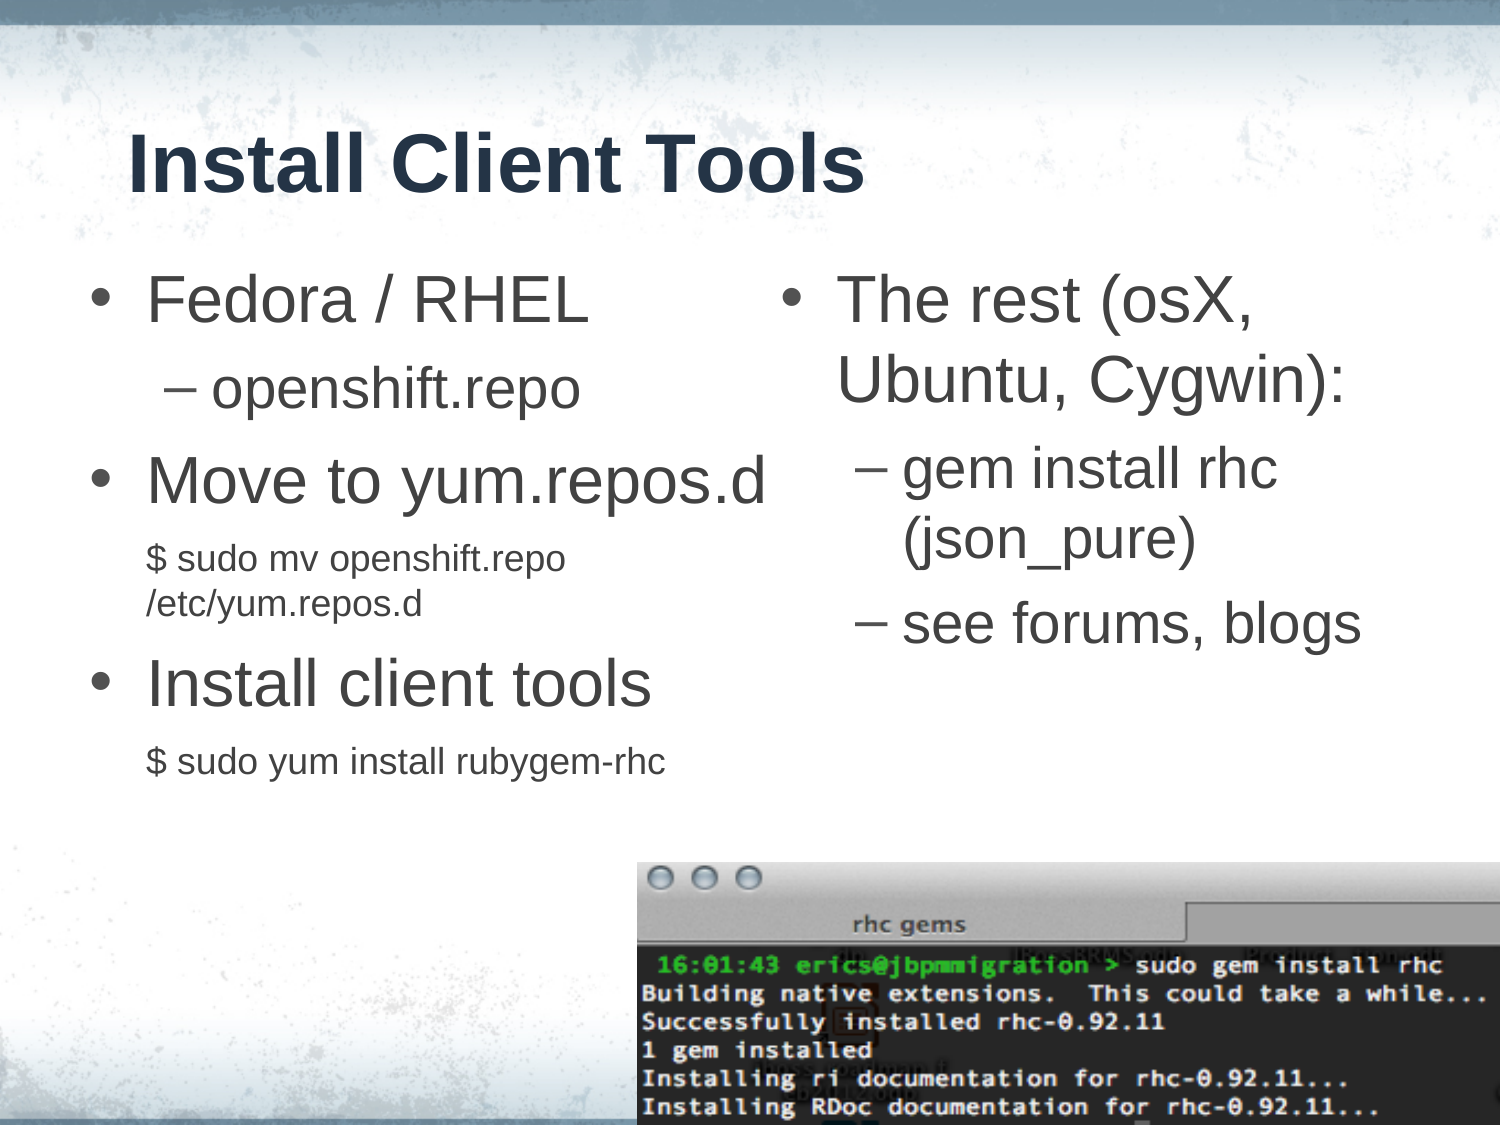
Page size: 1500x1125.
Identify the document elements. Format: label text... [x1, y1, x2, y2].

list Fedora / RHEL openshift.repo Move to yum.repos.d $ sudo mv openshift.repo /etc/yum.repos.d Install client tools $ sudo yum install rubygem-rhc [75, 248, 765, 992]
picture [0, 0, 1500, 1125]
title Install Client Tools [112, 40, 1388, 248]
list The rest (osX, Ubuntu, Cygwin): gem install rhc (json_pure) see forums, blogs [765, 248, 1500, 862]
